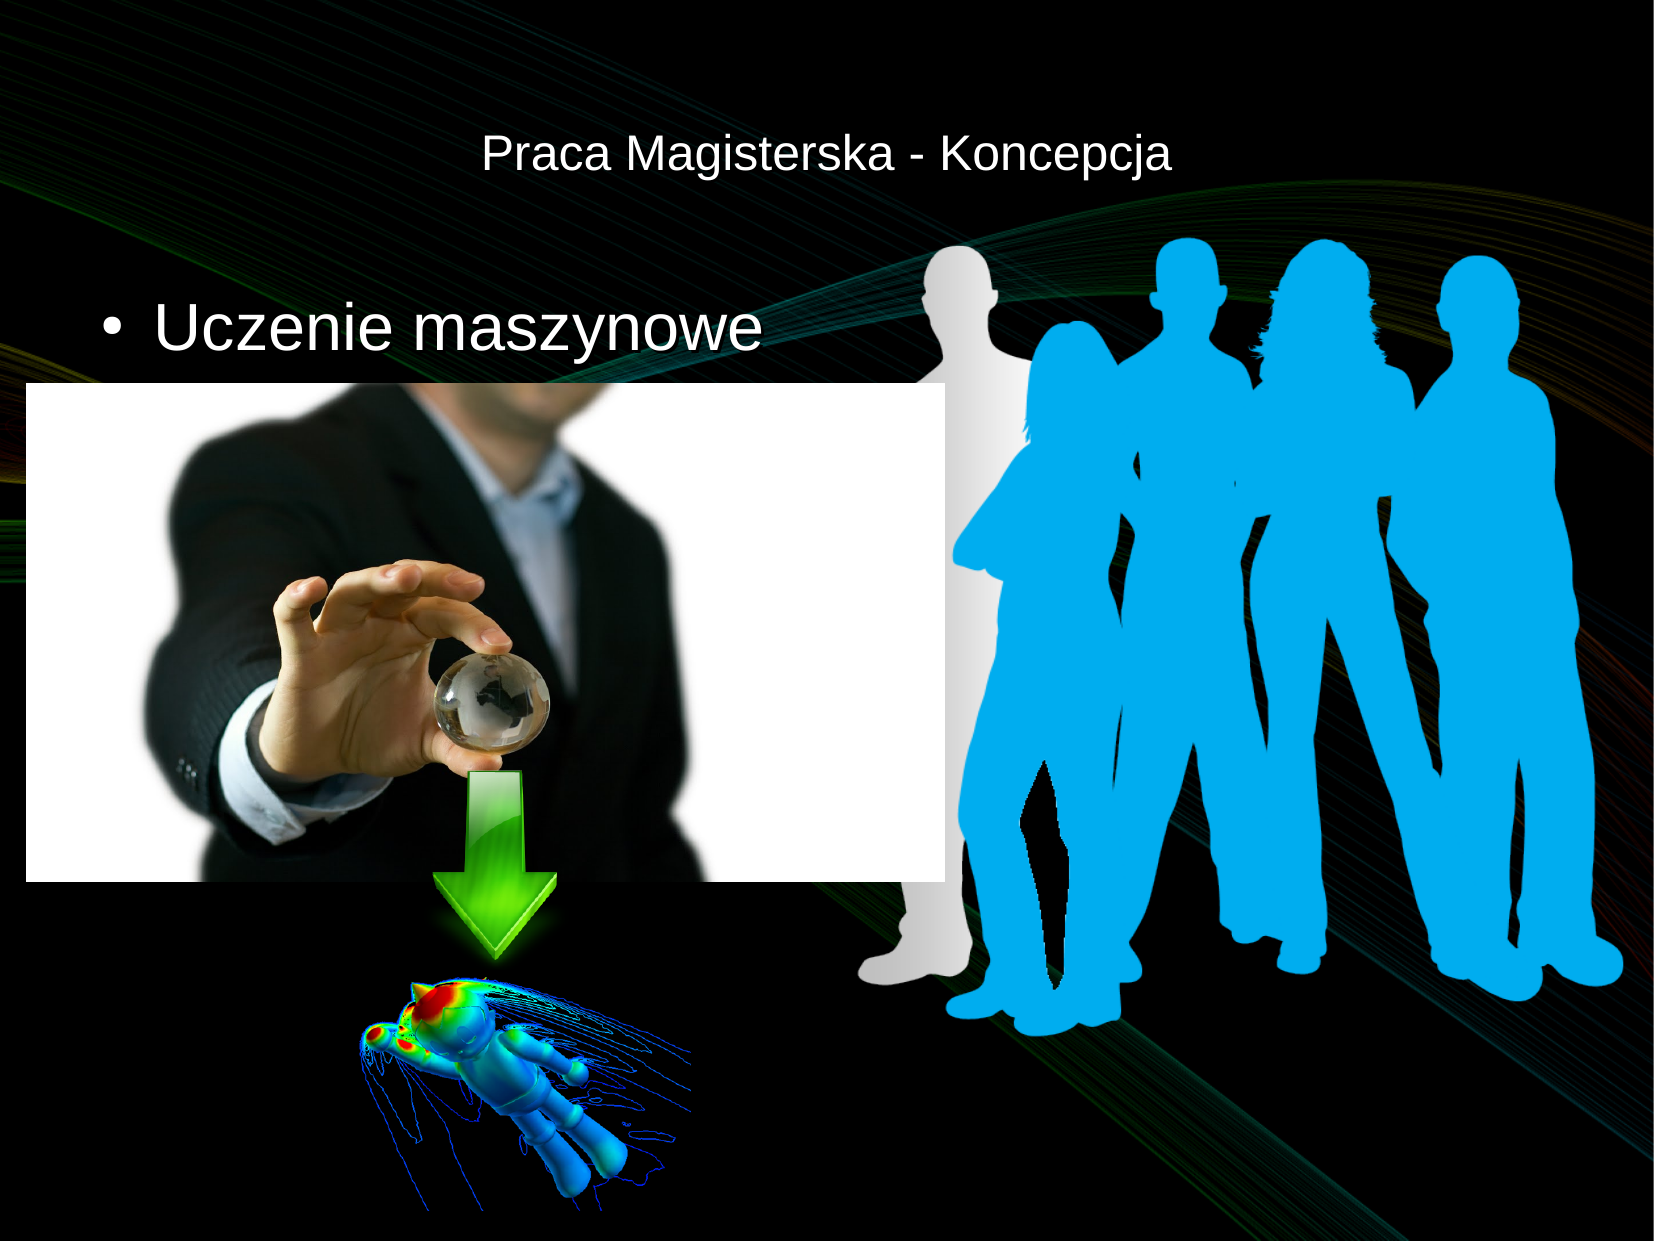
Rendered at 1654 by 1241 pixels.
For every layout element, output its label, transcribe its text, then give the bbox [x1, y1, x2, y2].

list Uczenie maszynowe [82, 882, 1571, 1109]
picture [0, 0, 1654, 1241]
list Uczenie maszynowe [82, 290, 856, 383]
title Praca Magisterska - Koncepcja [82, 49, 1571, 257]
